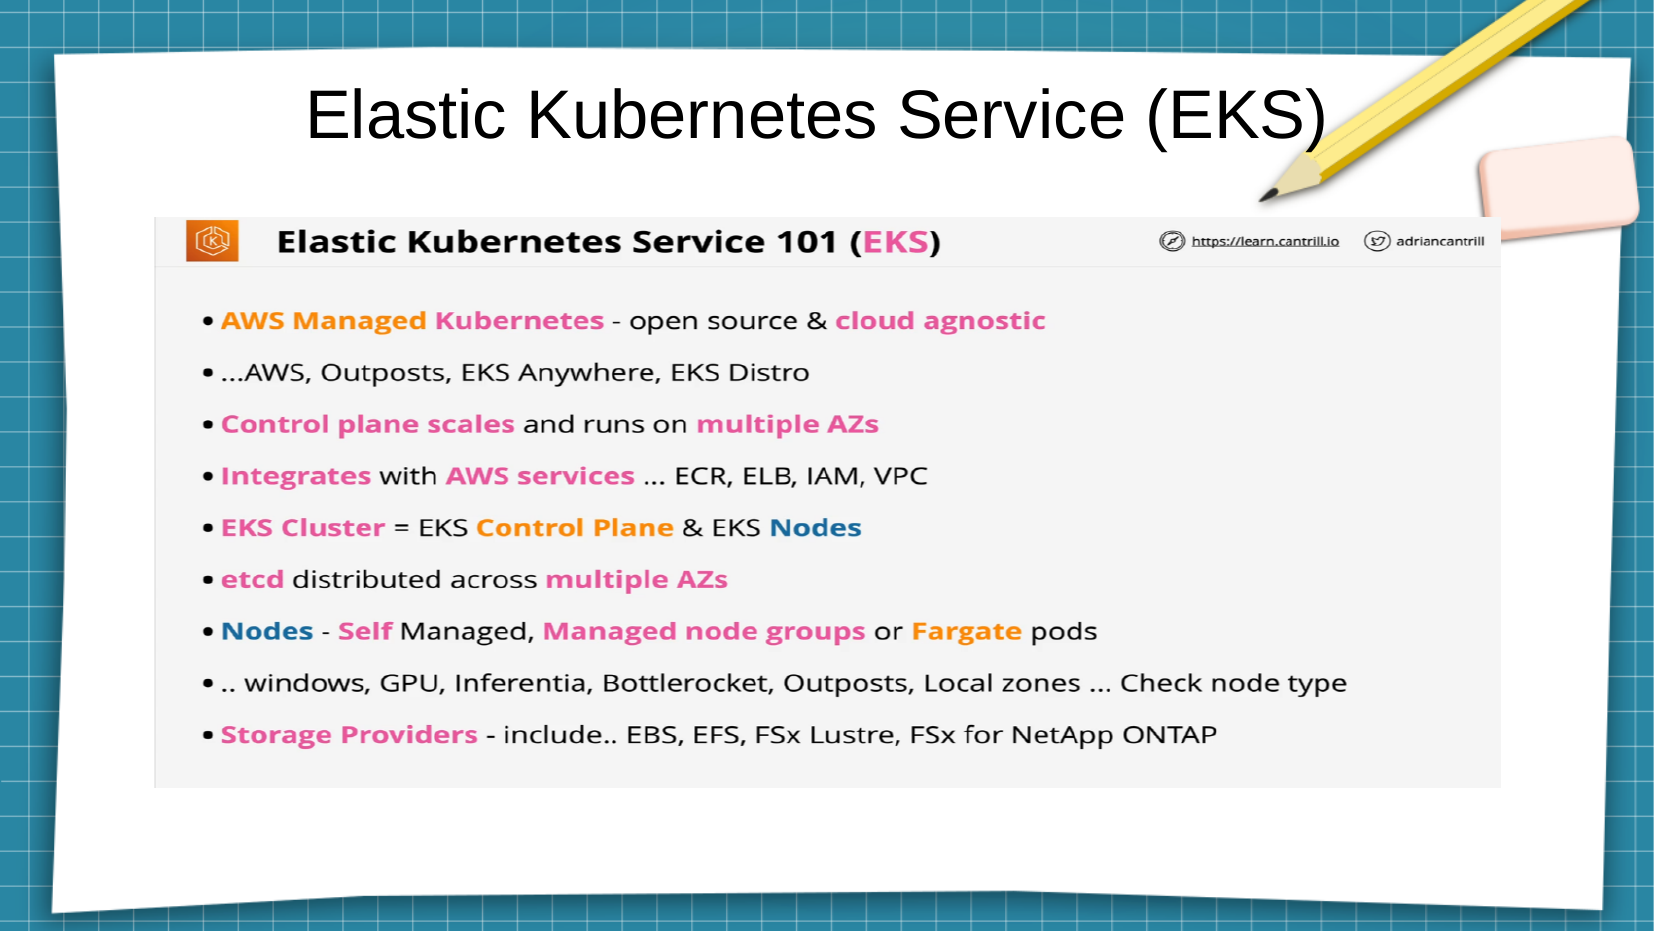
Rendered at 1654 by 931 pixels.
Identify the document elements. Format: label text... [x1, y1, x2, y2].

title Elastic Kubernetes Service (EKS) [82, 37, 1571, 193]
picture [0, 0, 1654, 931]
